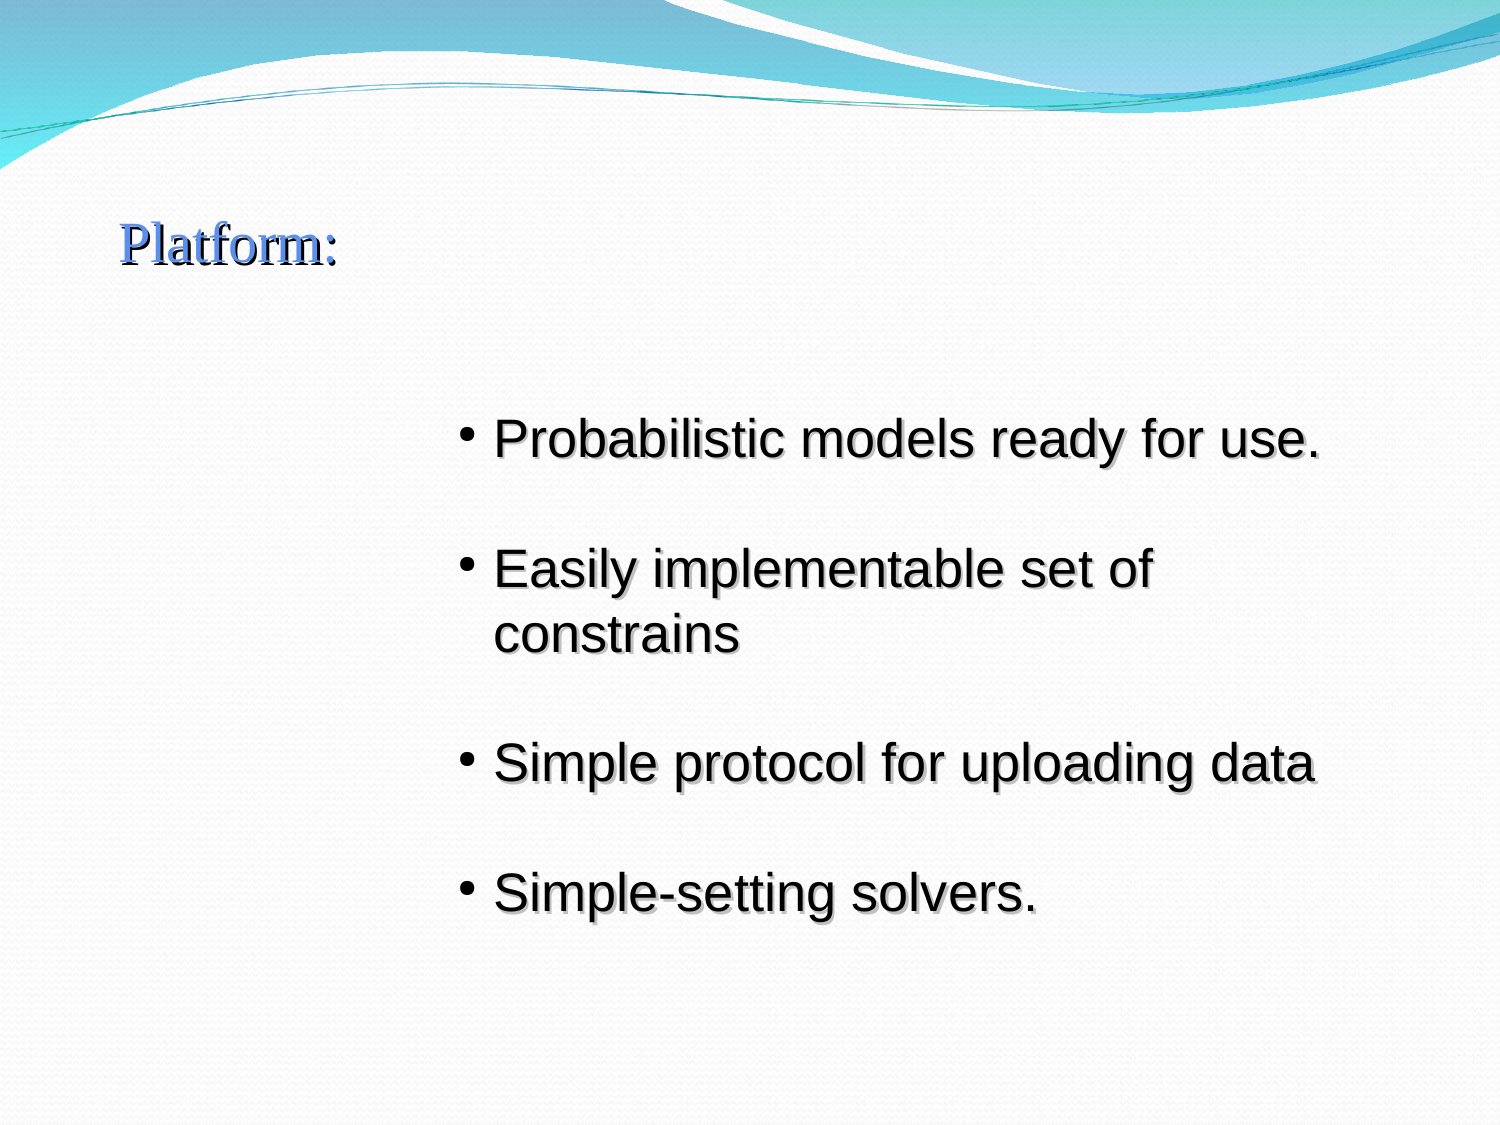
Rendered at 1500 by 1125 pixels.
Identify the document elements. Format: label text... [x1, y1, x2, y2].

text_box Platform: [38, 207, 1008, 275]
text_box Probabilistic models ready for use. Easily implementable set of constrains Simple protocol for uploading data Simple-setting solvers. [124, 330, 1430, 1125]
picture [0, 0, 1500, 1125]
